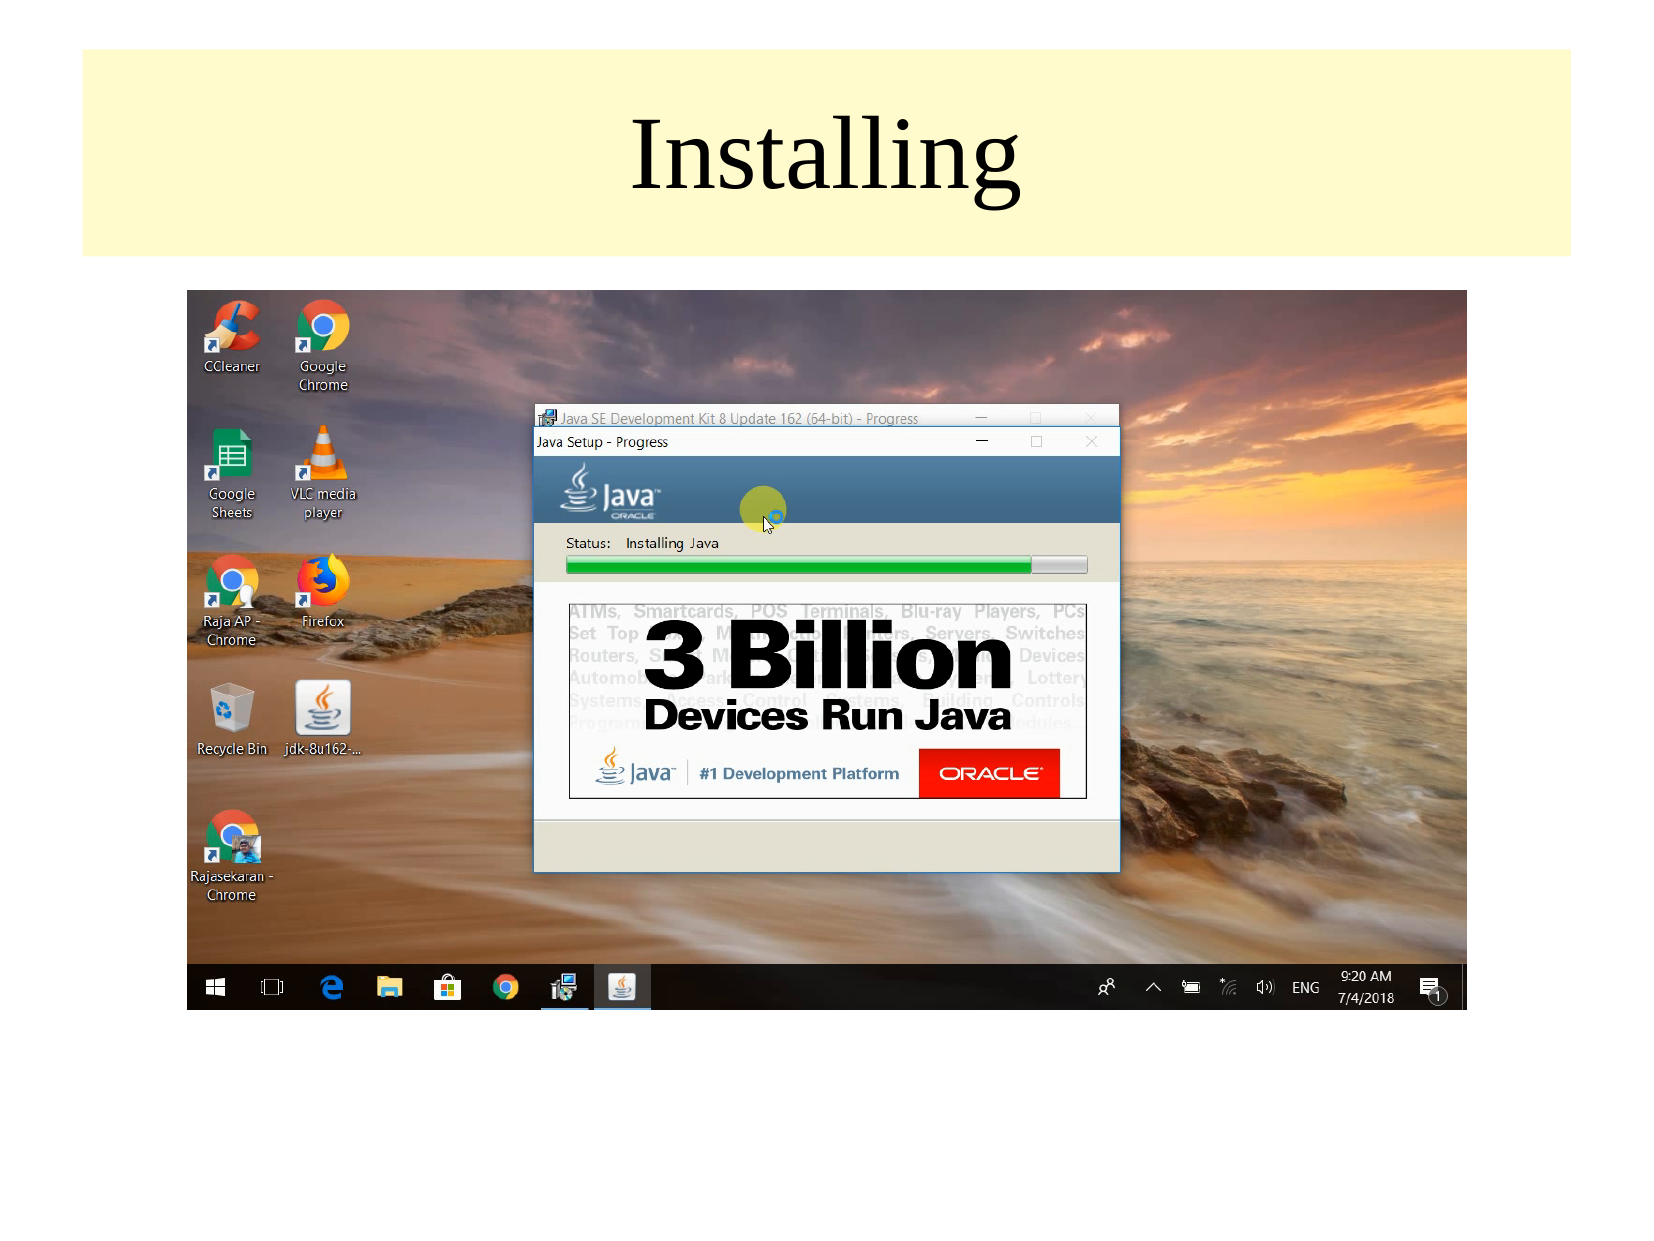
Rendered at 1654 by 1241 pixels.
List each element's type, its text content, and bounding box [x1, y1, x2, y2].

title Installing [82, 49, 1571, 257]
picture [187, 290, 1467, 1010]
